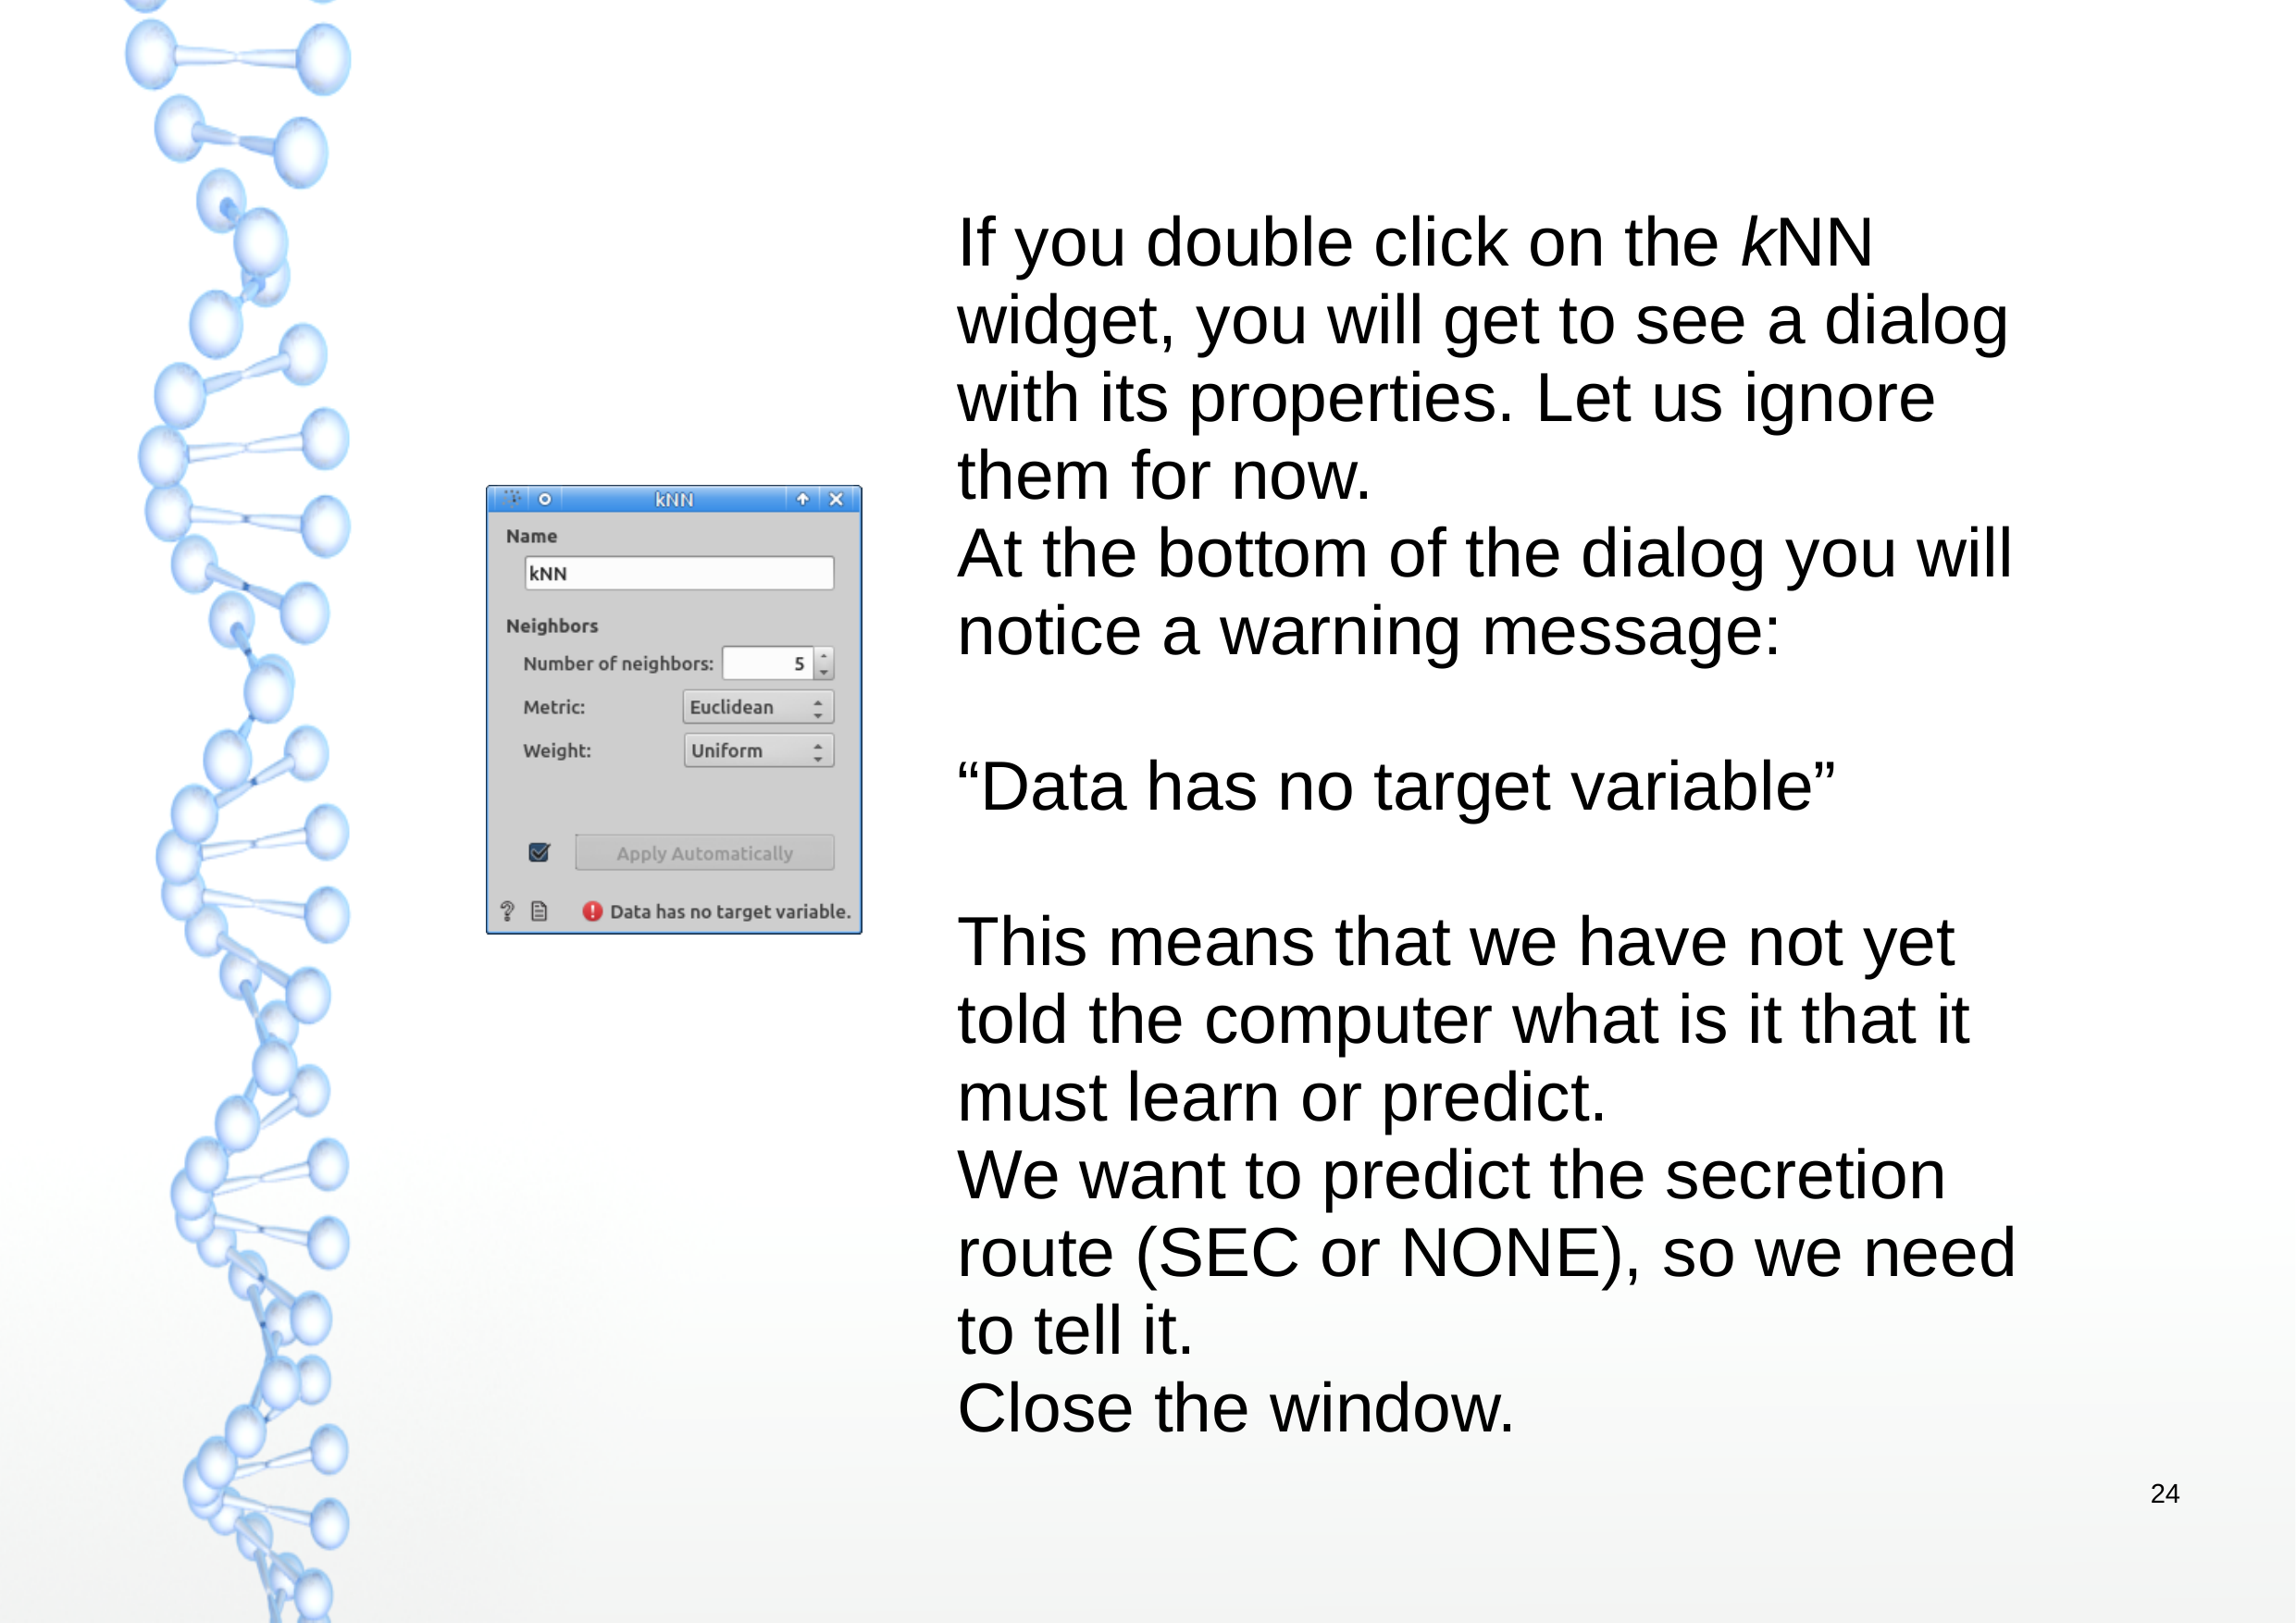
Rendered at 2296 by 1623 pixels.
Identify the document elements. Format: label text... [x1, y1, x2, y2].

text_box If you double click on the kNN widget, you will get to see a dialog with its properties. Let us ignore them for now. At the bottom of the dialog you will notice a warning message: “Data has no target variable” This means that we have not yet told the computer what is it that it must learn or predict. We want to predict the secretion route (SEC or NONE), so we need to tell it. Close the window. [944, 196, 2083, 1454]
picture [0, 0, 2296, 1623]
